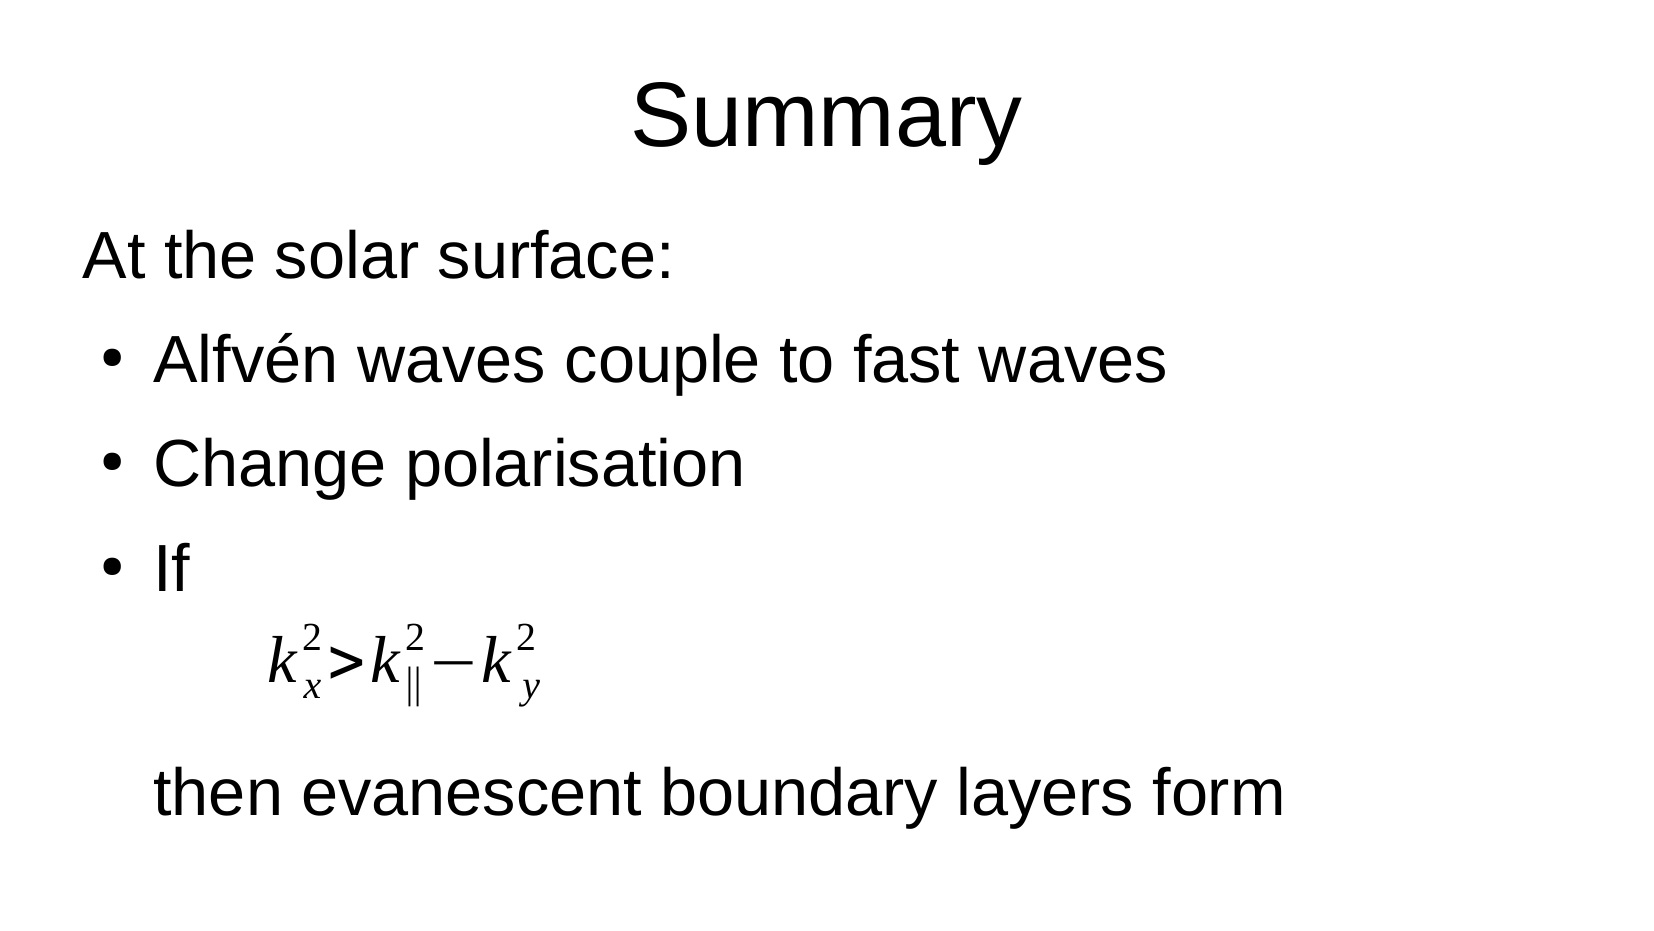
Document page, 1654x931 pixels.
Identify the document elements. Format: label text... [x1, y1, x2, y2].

list At the solar surface: Alfvén waves couple to fast waves Change polarisation If then evanescent boundary layers form [82, 217, 1572, 886]
title Summary [82, 37, 1571, 193]
chart [259, 614, 548, 709]
